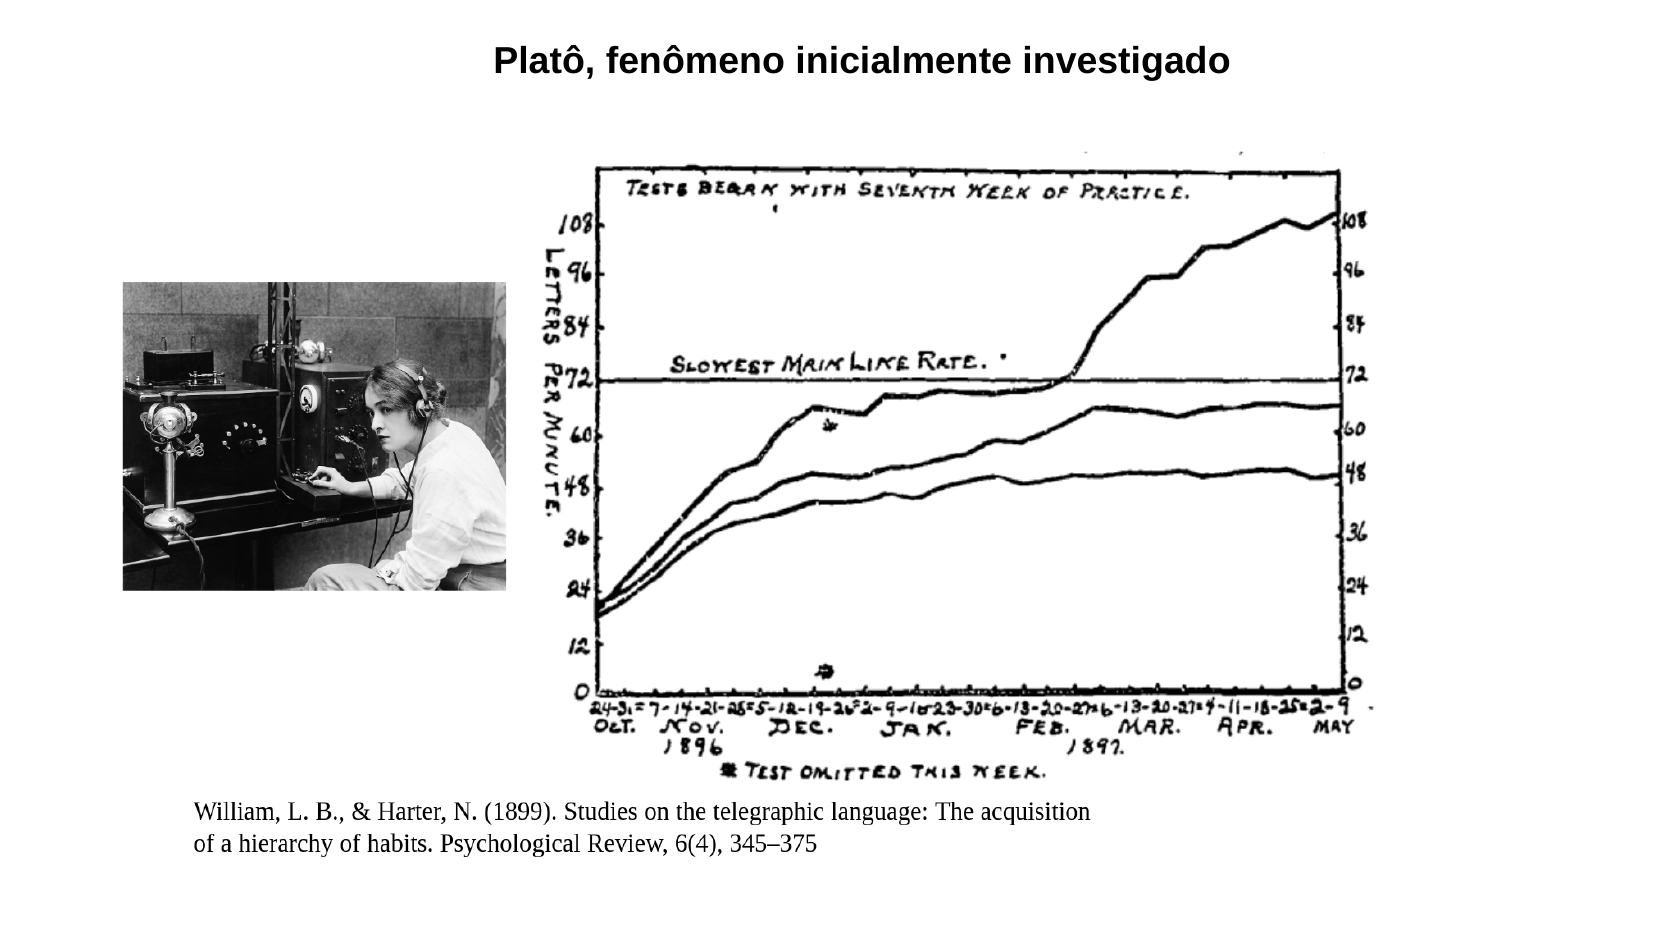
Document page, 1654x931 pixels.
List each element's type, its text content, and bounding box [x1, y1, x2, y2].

picture [99, 147, 1392, 857]
text_box Platô, fenômeno inicialmente investigado [478, 31, 1247, 89]
